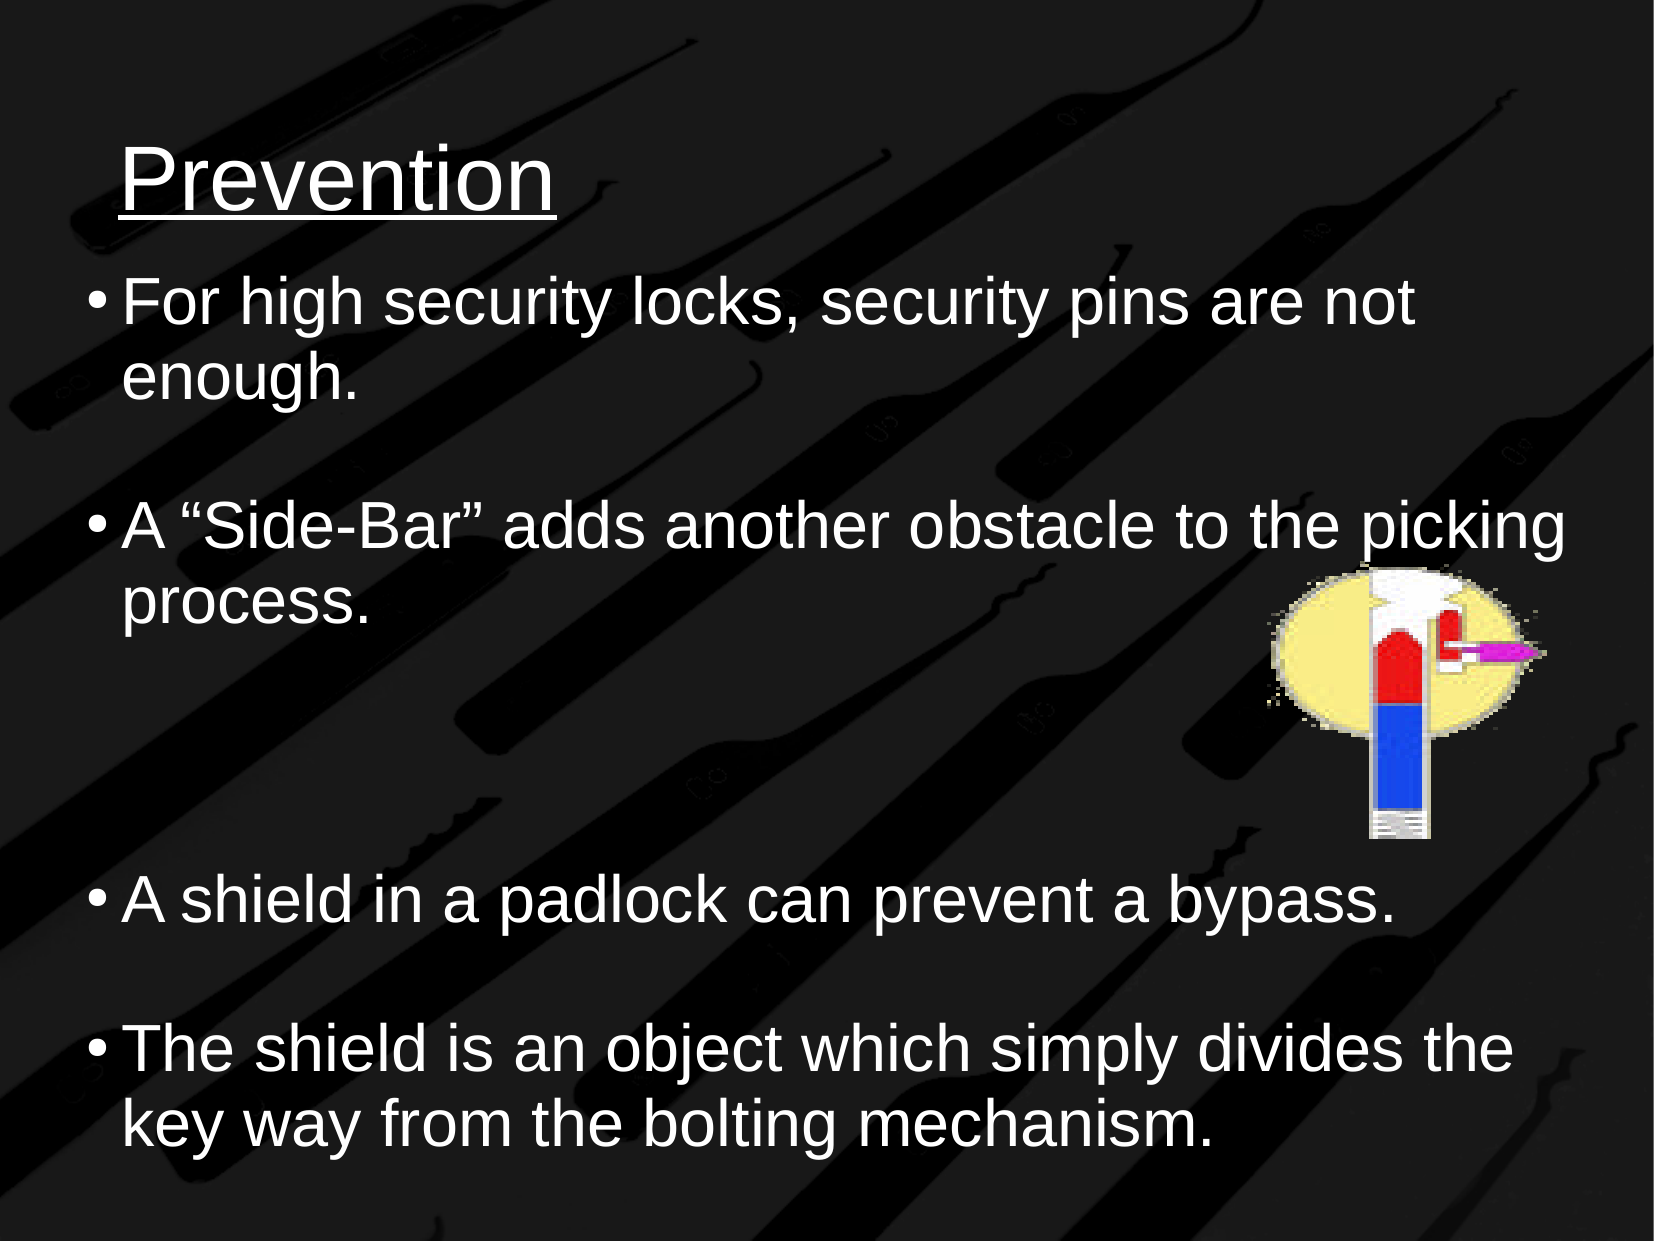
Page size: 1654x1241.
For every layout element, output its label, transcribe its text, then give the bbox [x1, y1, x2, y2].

text_box For high security locks, security pins are not enough. A “Side-Bar” adds another obstacle to the picking process. A shield in a padlock can prevent a bypass. The shield is an object which simply divides the key way from the bolting mechanism. [70, 256, 1619, 1241]
picture [0, 0, 1654, 1241]
title Prevention [82, 49, 1571, 256]
picture [1263, 561, 1547, 839]
